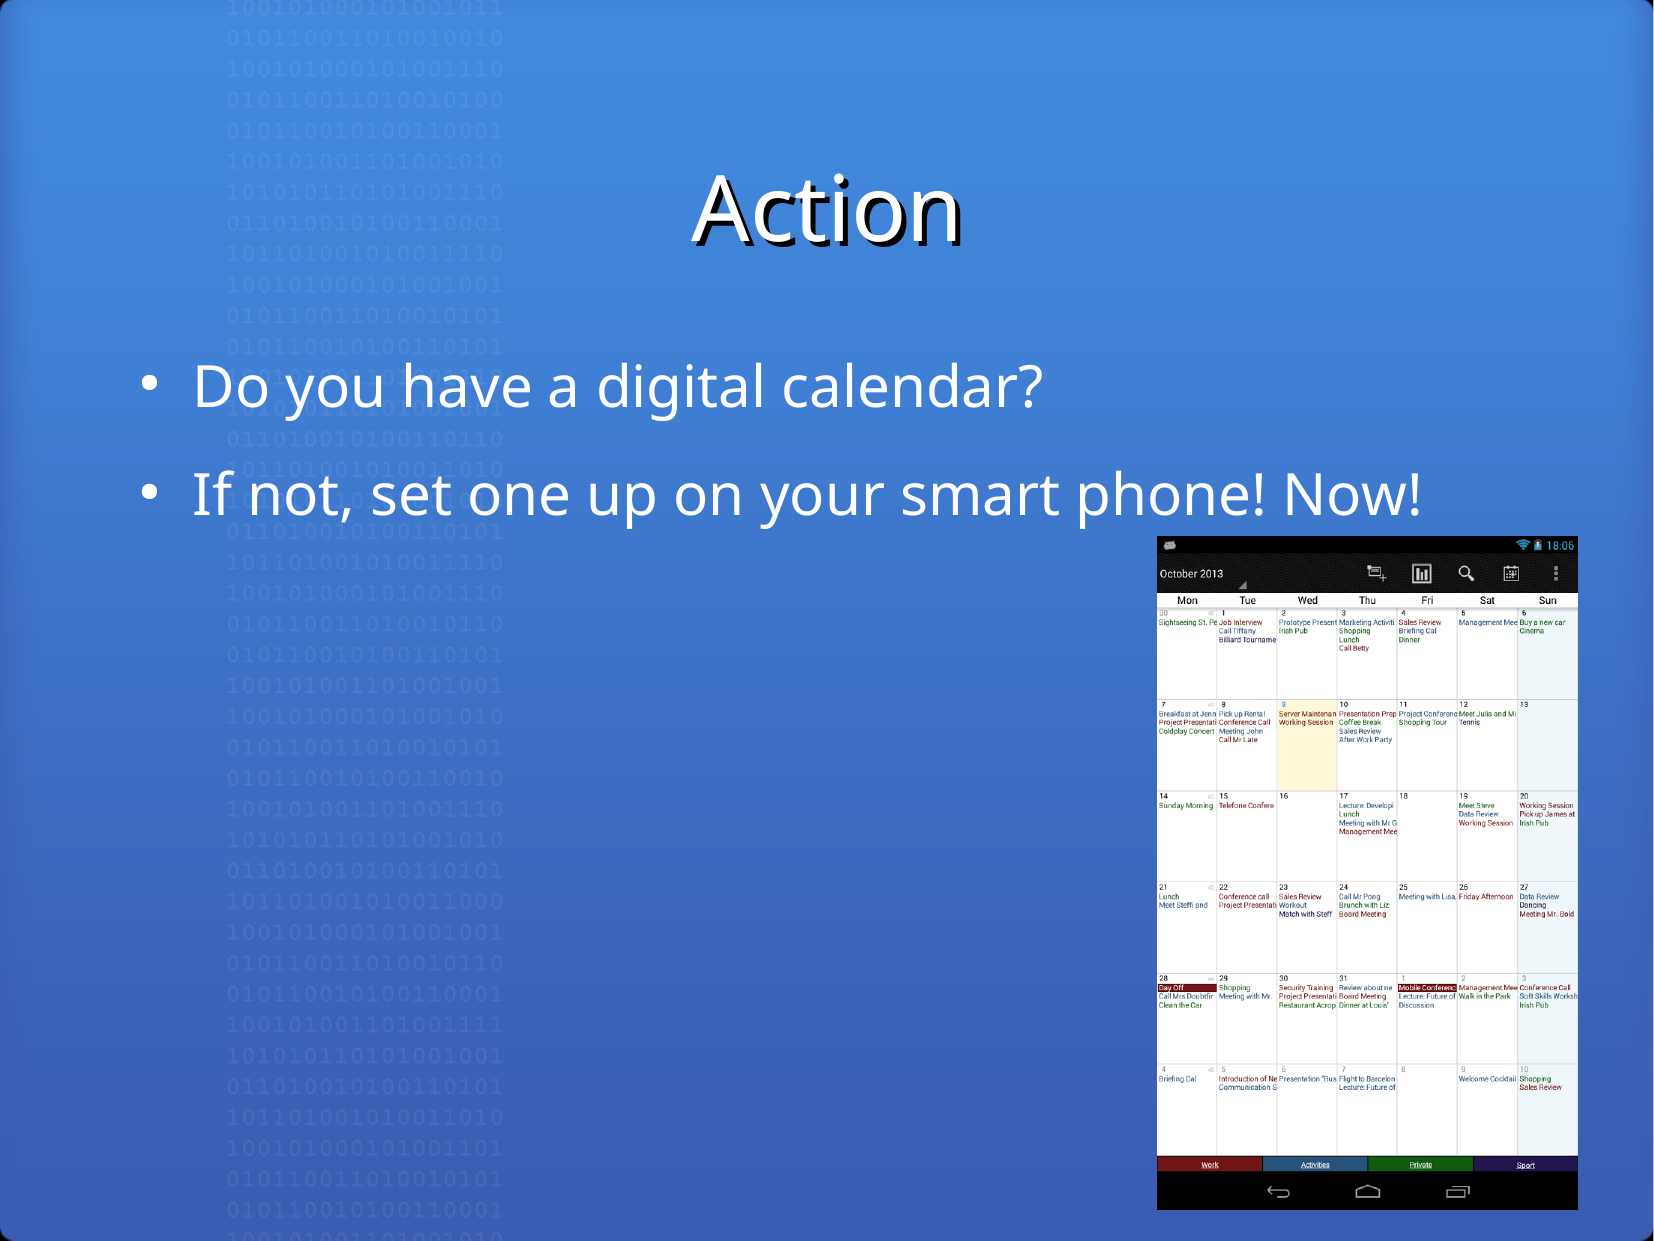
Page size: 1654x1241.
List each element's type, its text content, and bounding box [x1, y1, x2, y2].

list Do you have a digital calendar? If not, set one up on your smart phone! Now! [121, 344, 1534, 1127]
picture [0, 0, 1654, 1241]
title Action [121, 102, 1534, 310]
